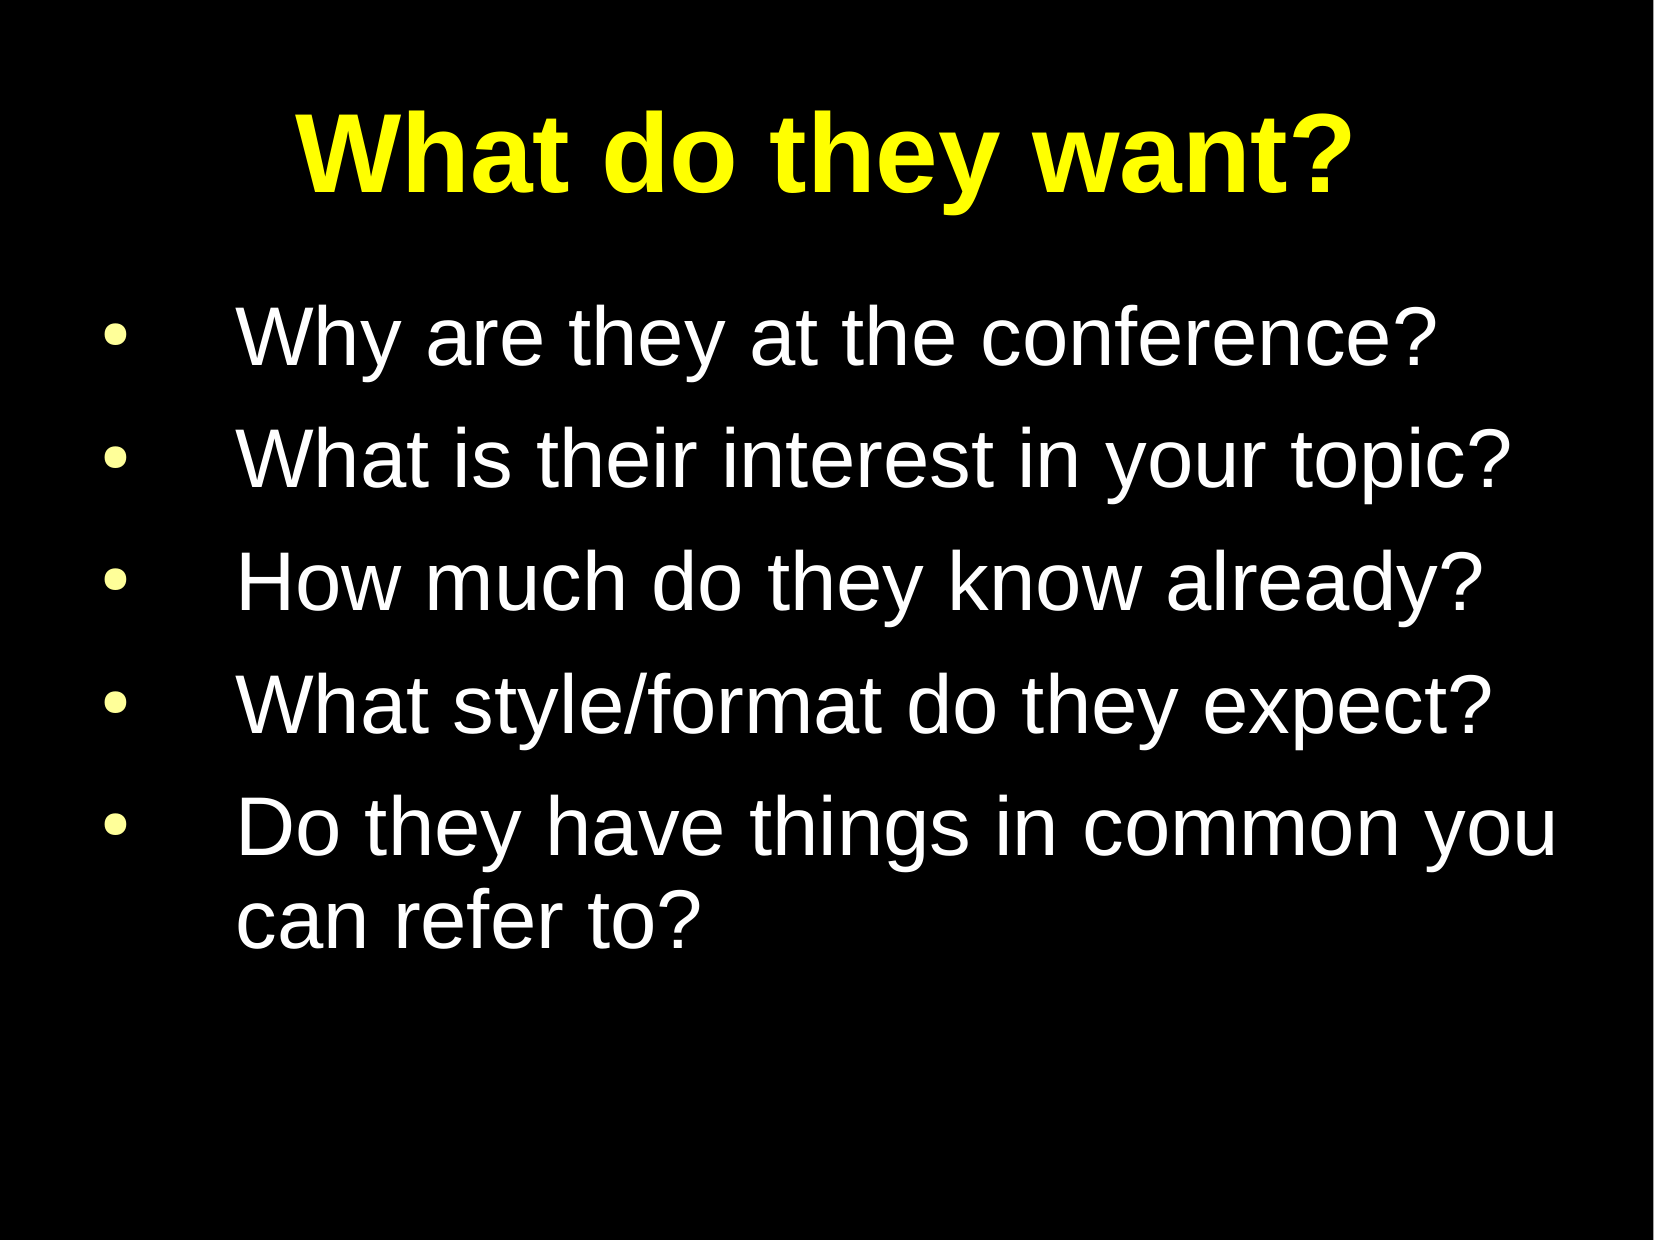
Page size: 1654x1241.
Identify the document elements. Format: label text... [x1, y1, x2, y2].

list Why are they at the conference? What is their interest in your topic? How much do they know already? What style/format do they expect? Do they have things in common you can refer to? [82, 290, 1571, 1109]
title What do they want? [82, 49, 1571, 257]
